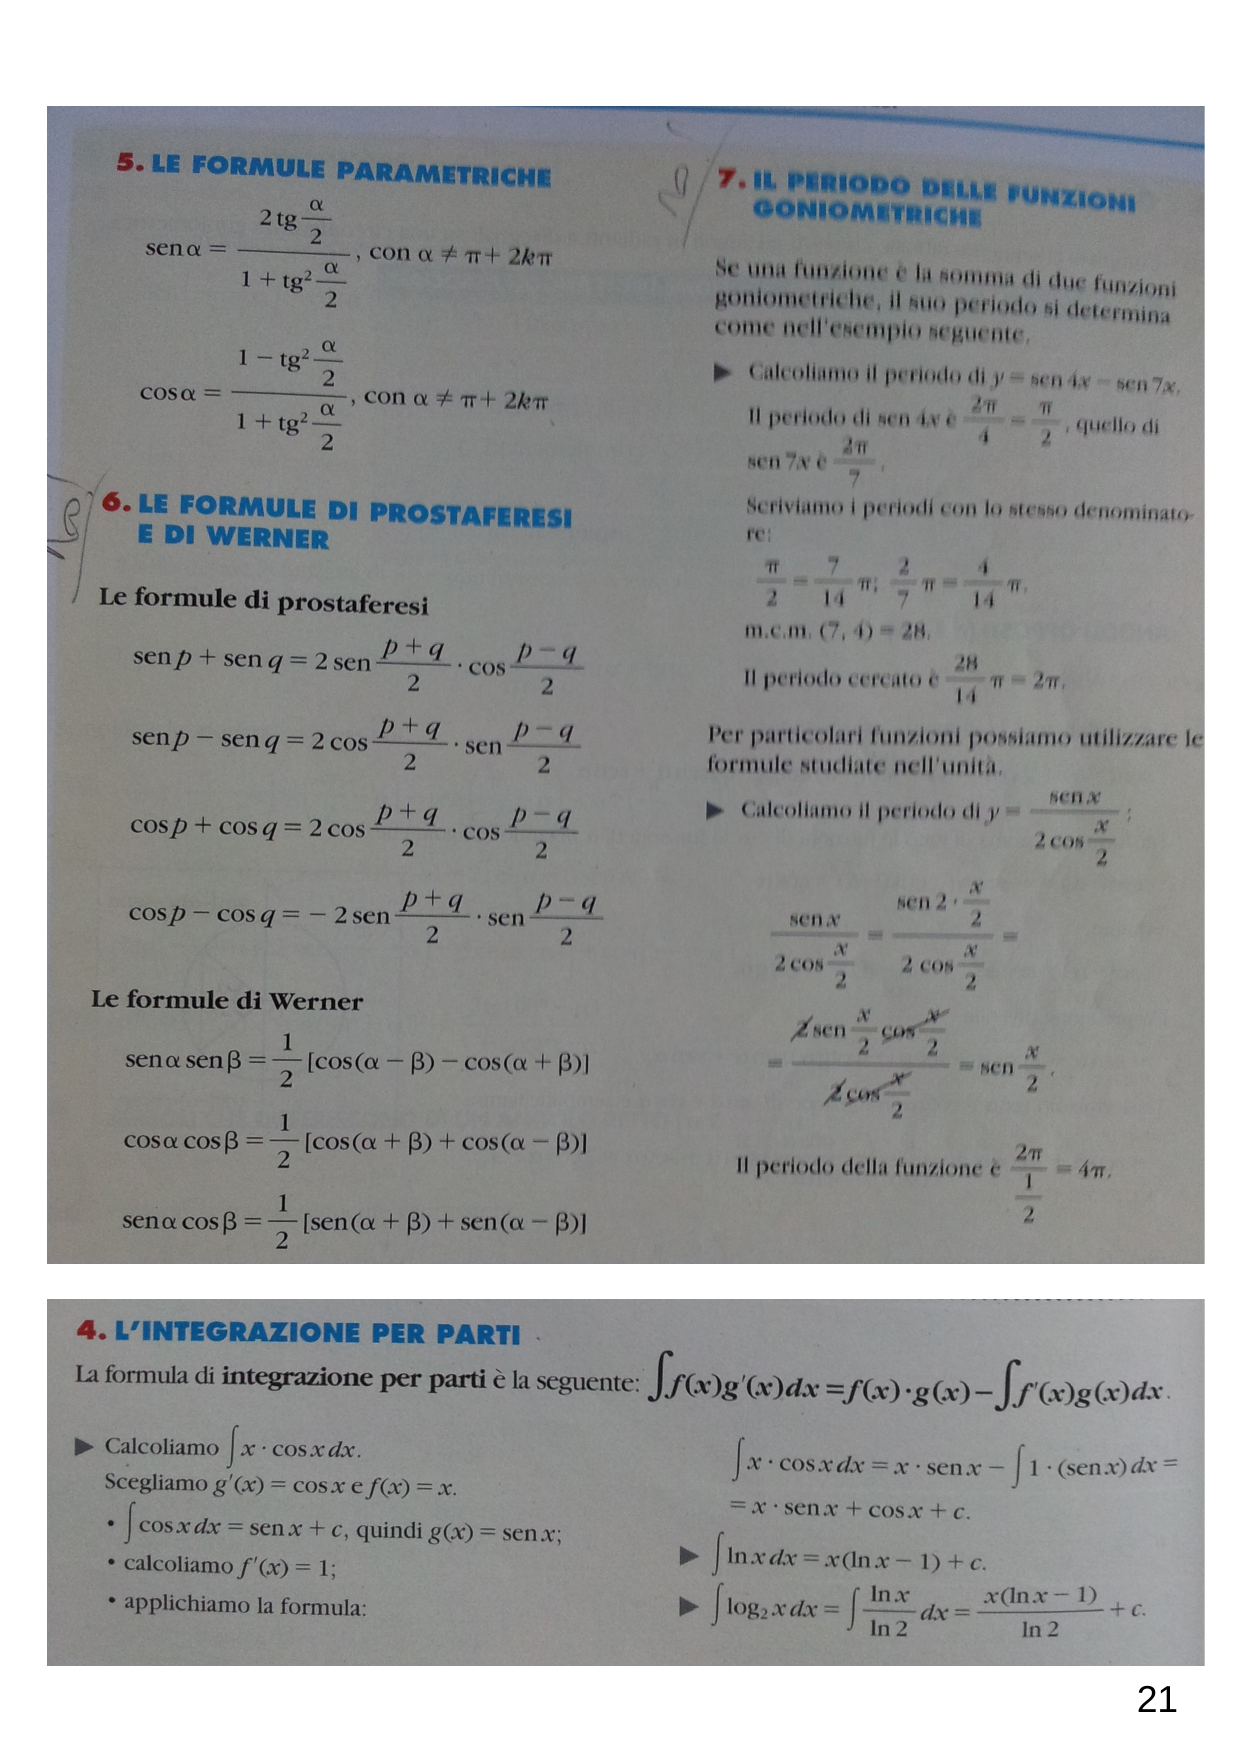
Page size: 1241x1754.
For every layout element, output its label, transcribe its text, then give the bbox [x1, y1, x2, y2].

text_box <number> [1122, 1671, 1217, 1729]
picture [47, 1299, 1205, 1666]
picture [47, 106, 1205, 1264]
